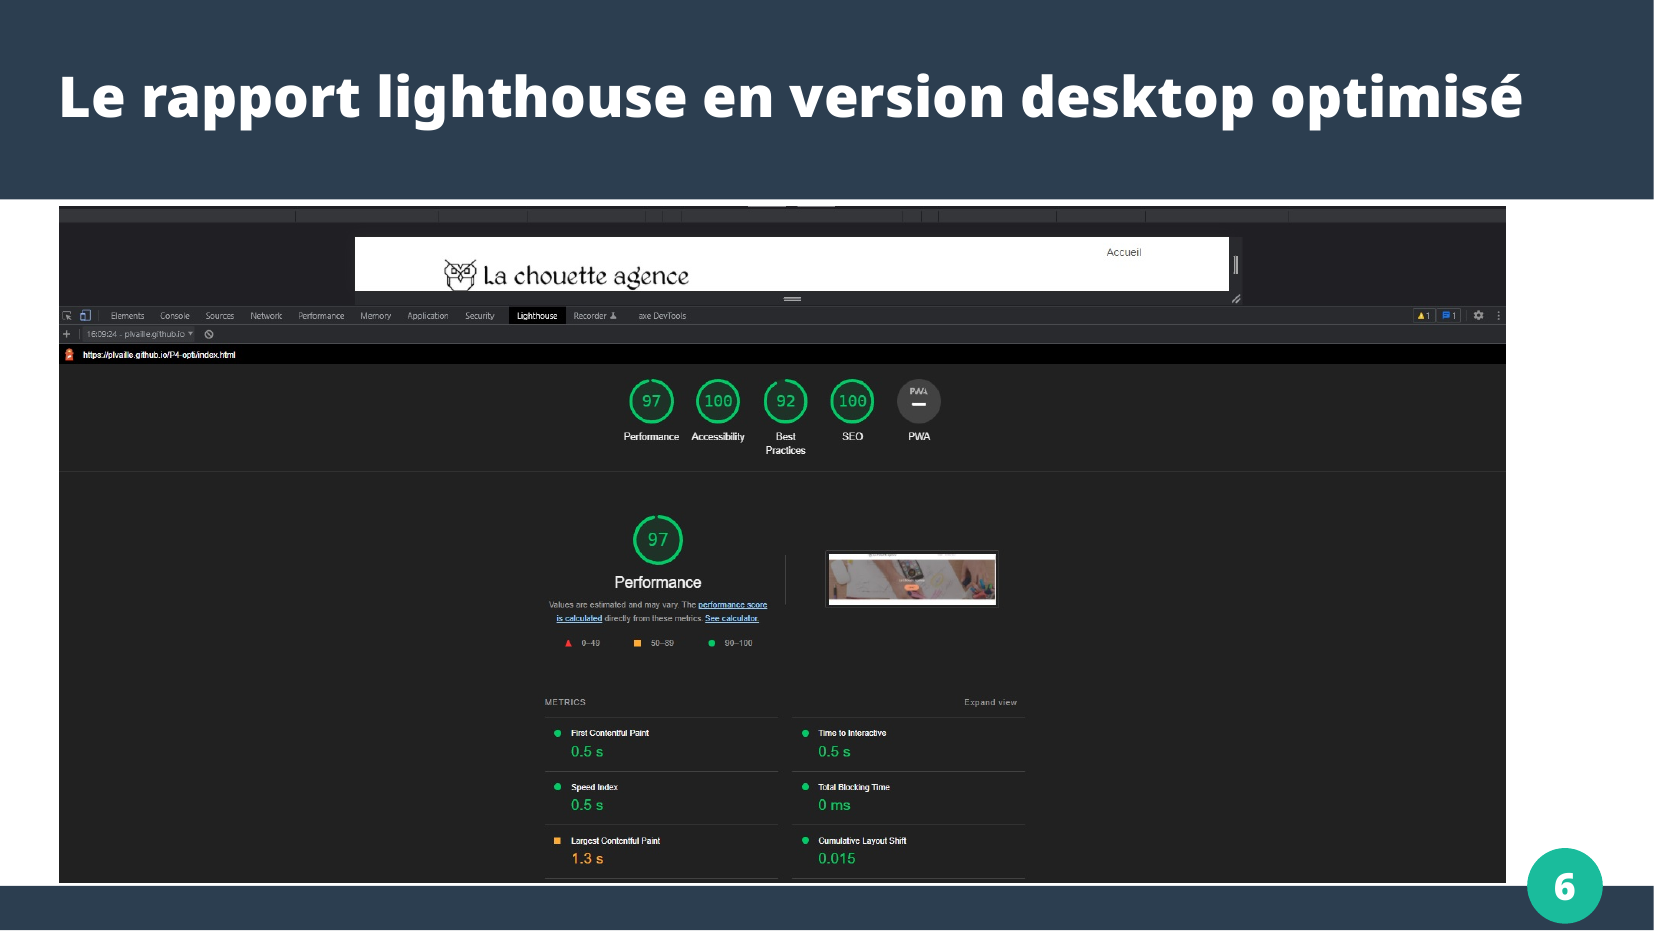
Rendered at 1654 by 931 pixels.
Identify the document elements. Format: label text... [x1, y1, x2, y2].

title Le rapport lighthouse en version desktop optimisé [59, 37, 1595, 156]
picture [59, 206, 1506, 883]
